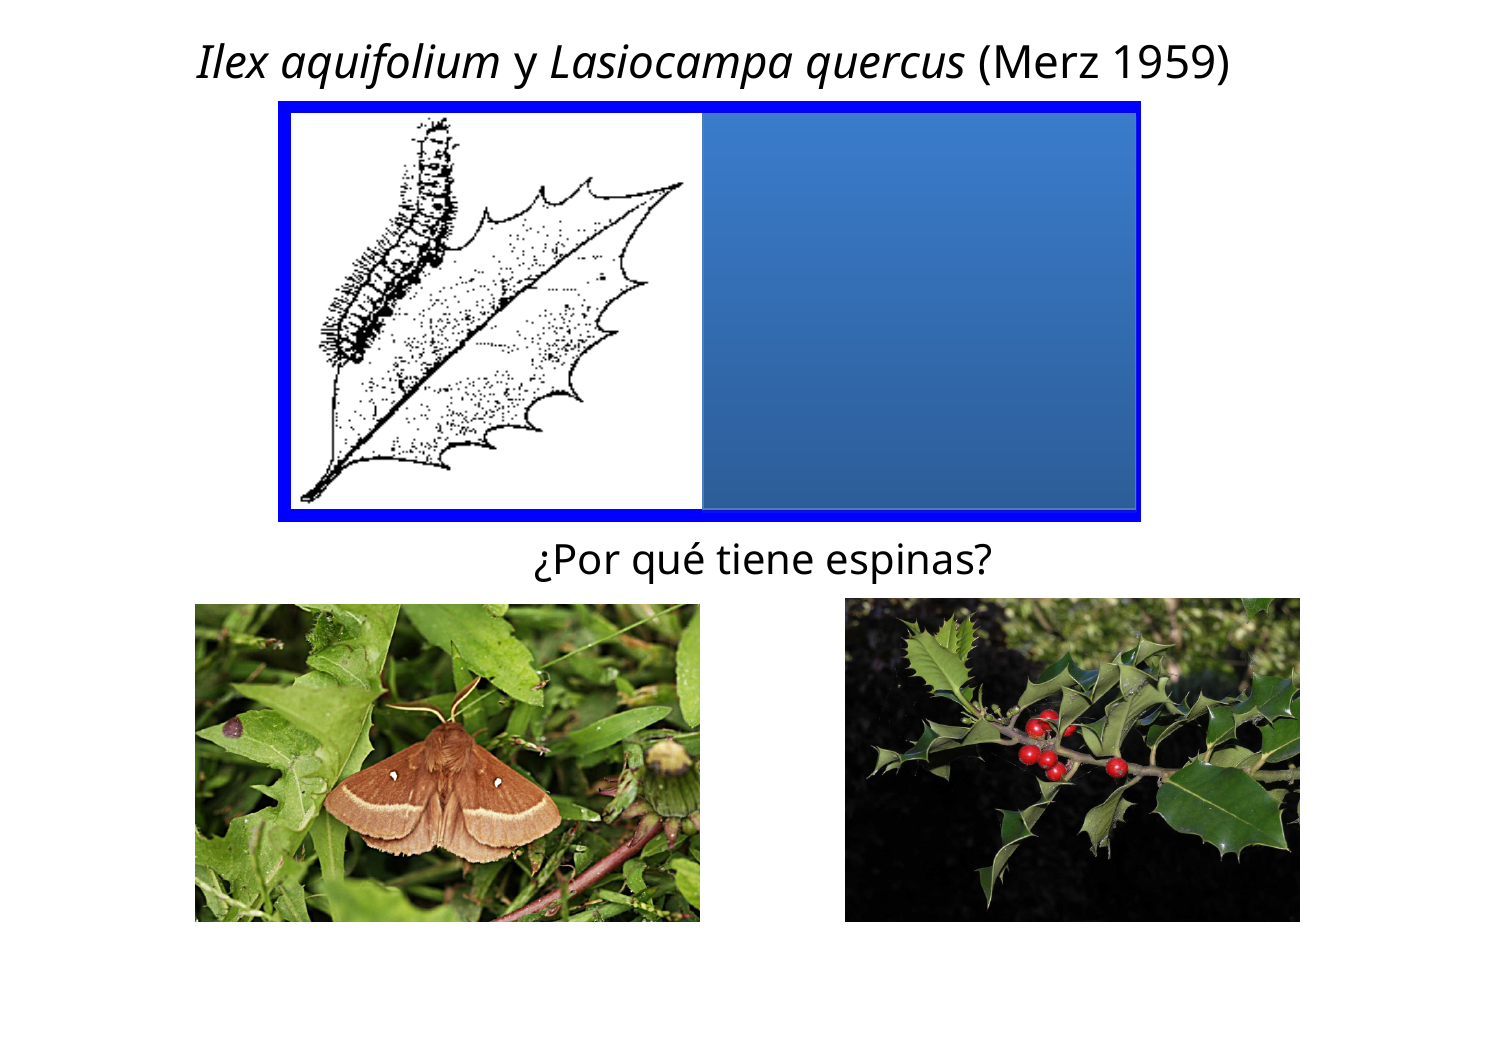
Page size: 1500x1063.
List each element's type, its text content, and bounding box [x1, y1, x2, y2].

text_box ¿Por qué tiene espinas? [519, 524, 1009, 591]
picture [290, 113, 702, 510]
picture [845, 598, 1300, 922]
picture [195, 604, 700, 922]
text_box Ilex aquifolium y Lasiocampa quercus (Merz 1959) [185, 26, 1244, 94]
text_box [702, 113, 1136, 510]
